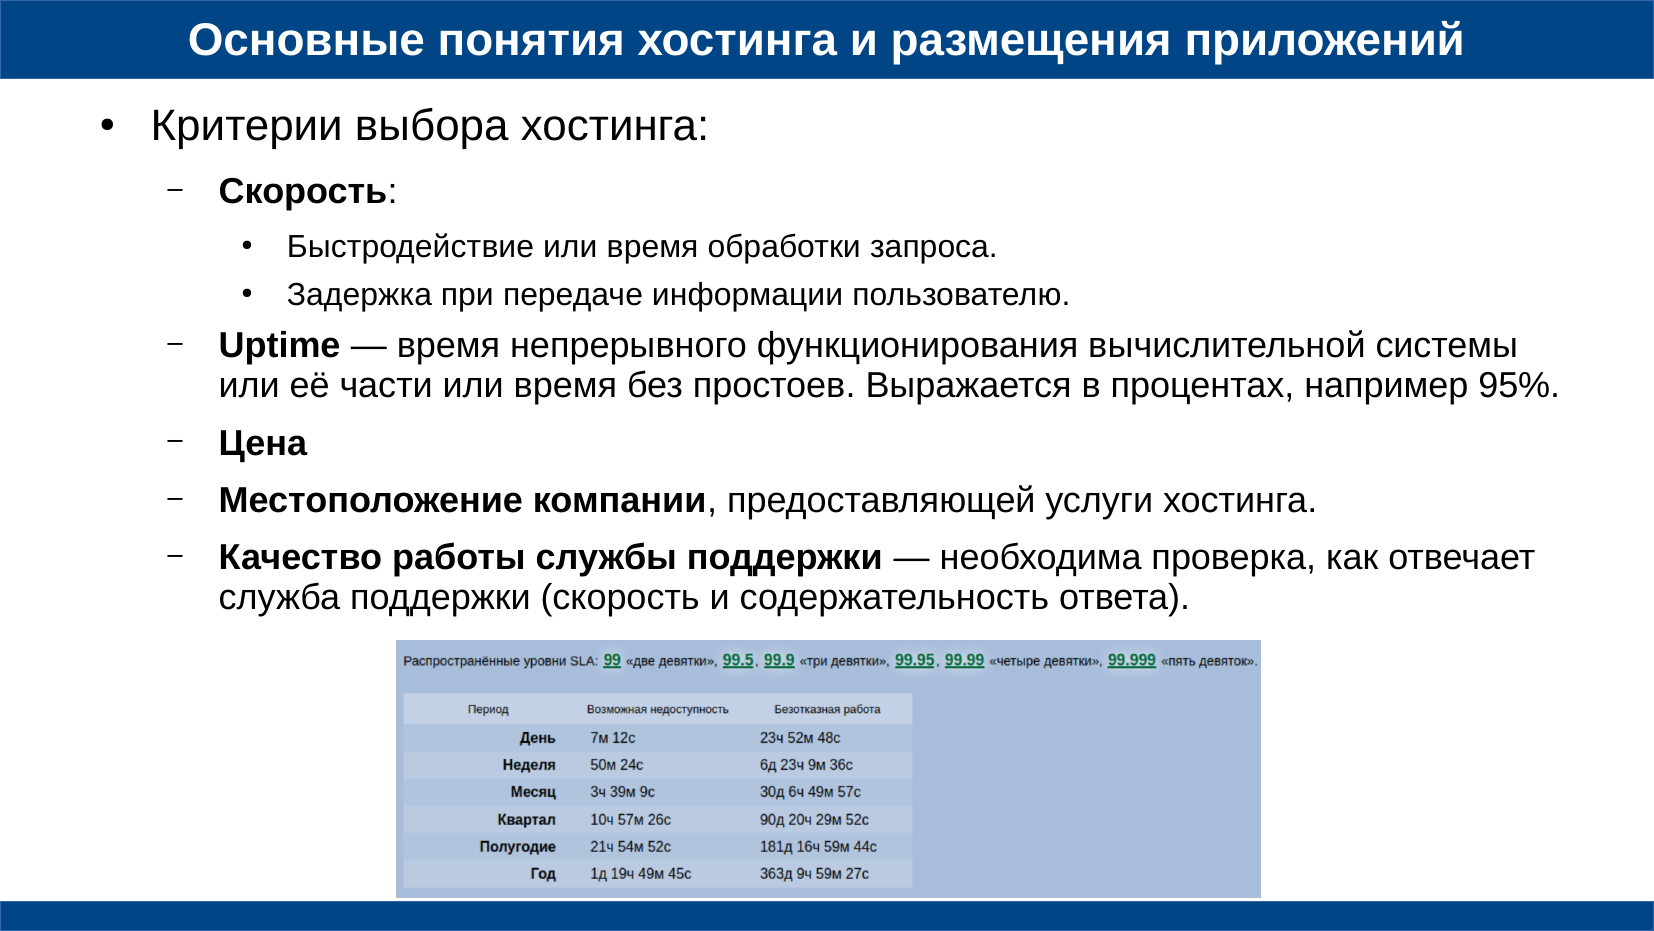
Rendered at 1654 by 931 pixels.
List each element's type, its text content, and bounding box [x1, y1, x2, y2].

list Критерии выбора хостинга: Скорость: Быстродействие или время обработки запроса. Задержка при передаче информации пользователю. Uptime — время непрерывного функционирования вычислительной системы или её части или время без простоев. Выражается в процентах, например 95%. Цена Местоположение компании, предоставляющей услуги хостинга. Качество работы службы поддержки — необходима проверка, как отвечает служба поддержки (скорость и содержательность ответа). [82, 101, 1571, 631]
picture [396, 640, 1261, 898]
title Основные понятия хостинга и размещения приложений [0, 0, 1654, 79]
